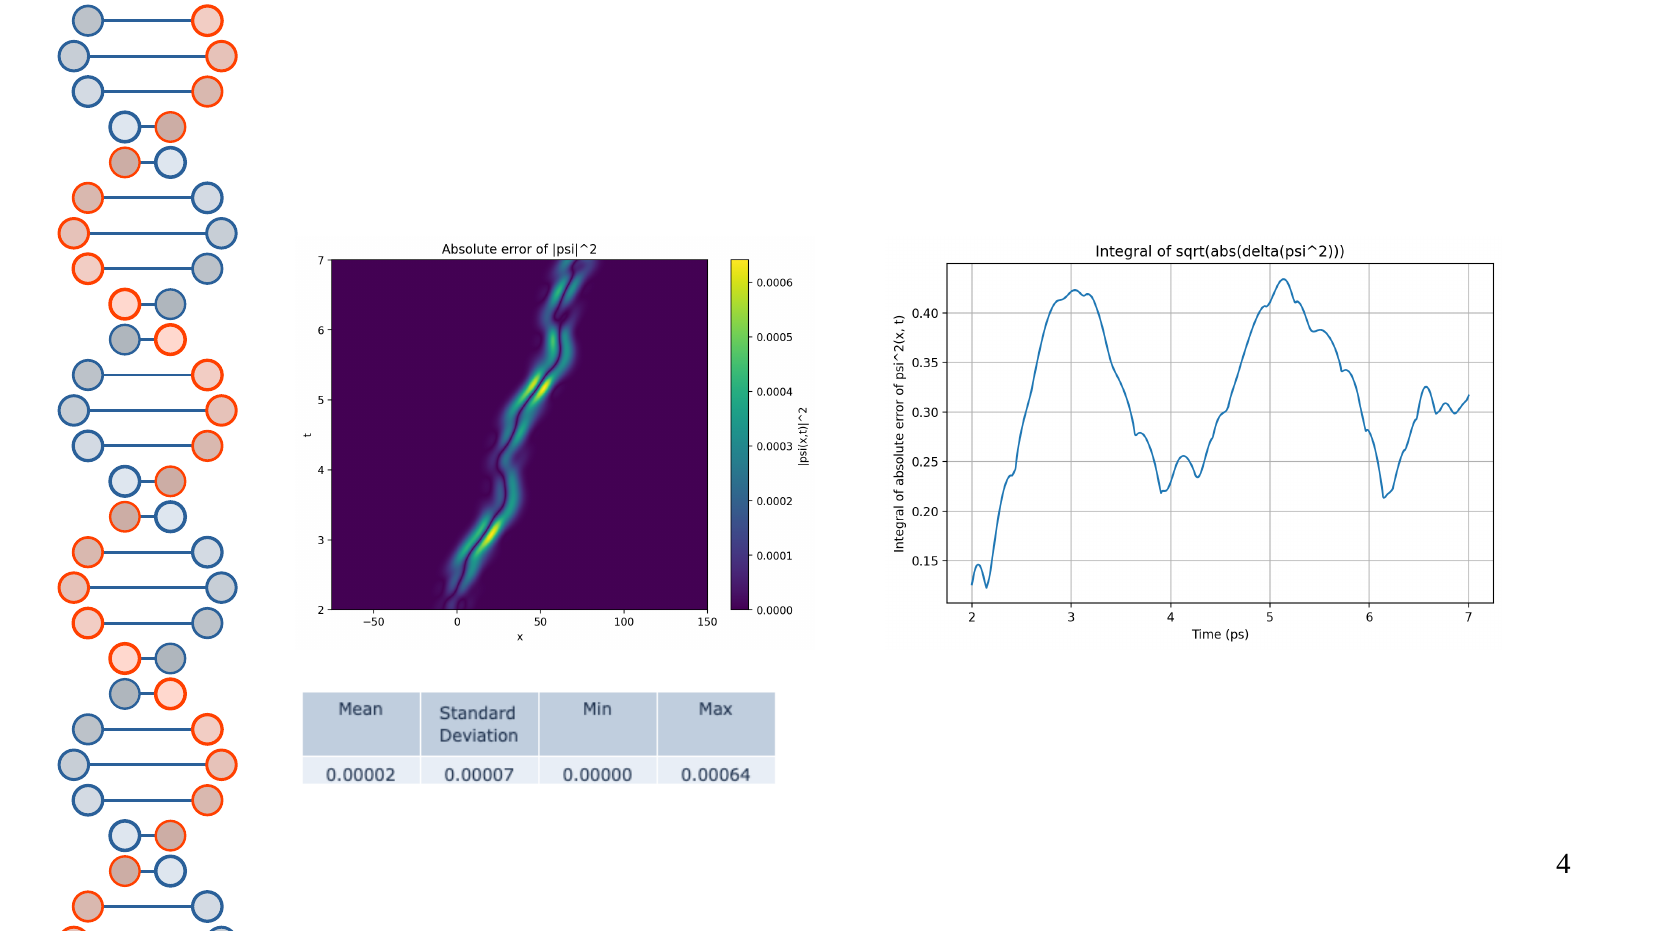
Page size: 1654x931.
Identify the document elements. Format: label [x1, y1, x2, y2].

picture [278, 666, 803, 819]
picture [295, 236, 815, 650]
picture [885, 236, 1502, 650]
